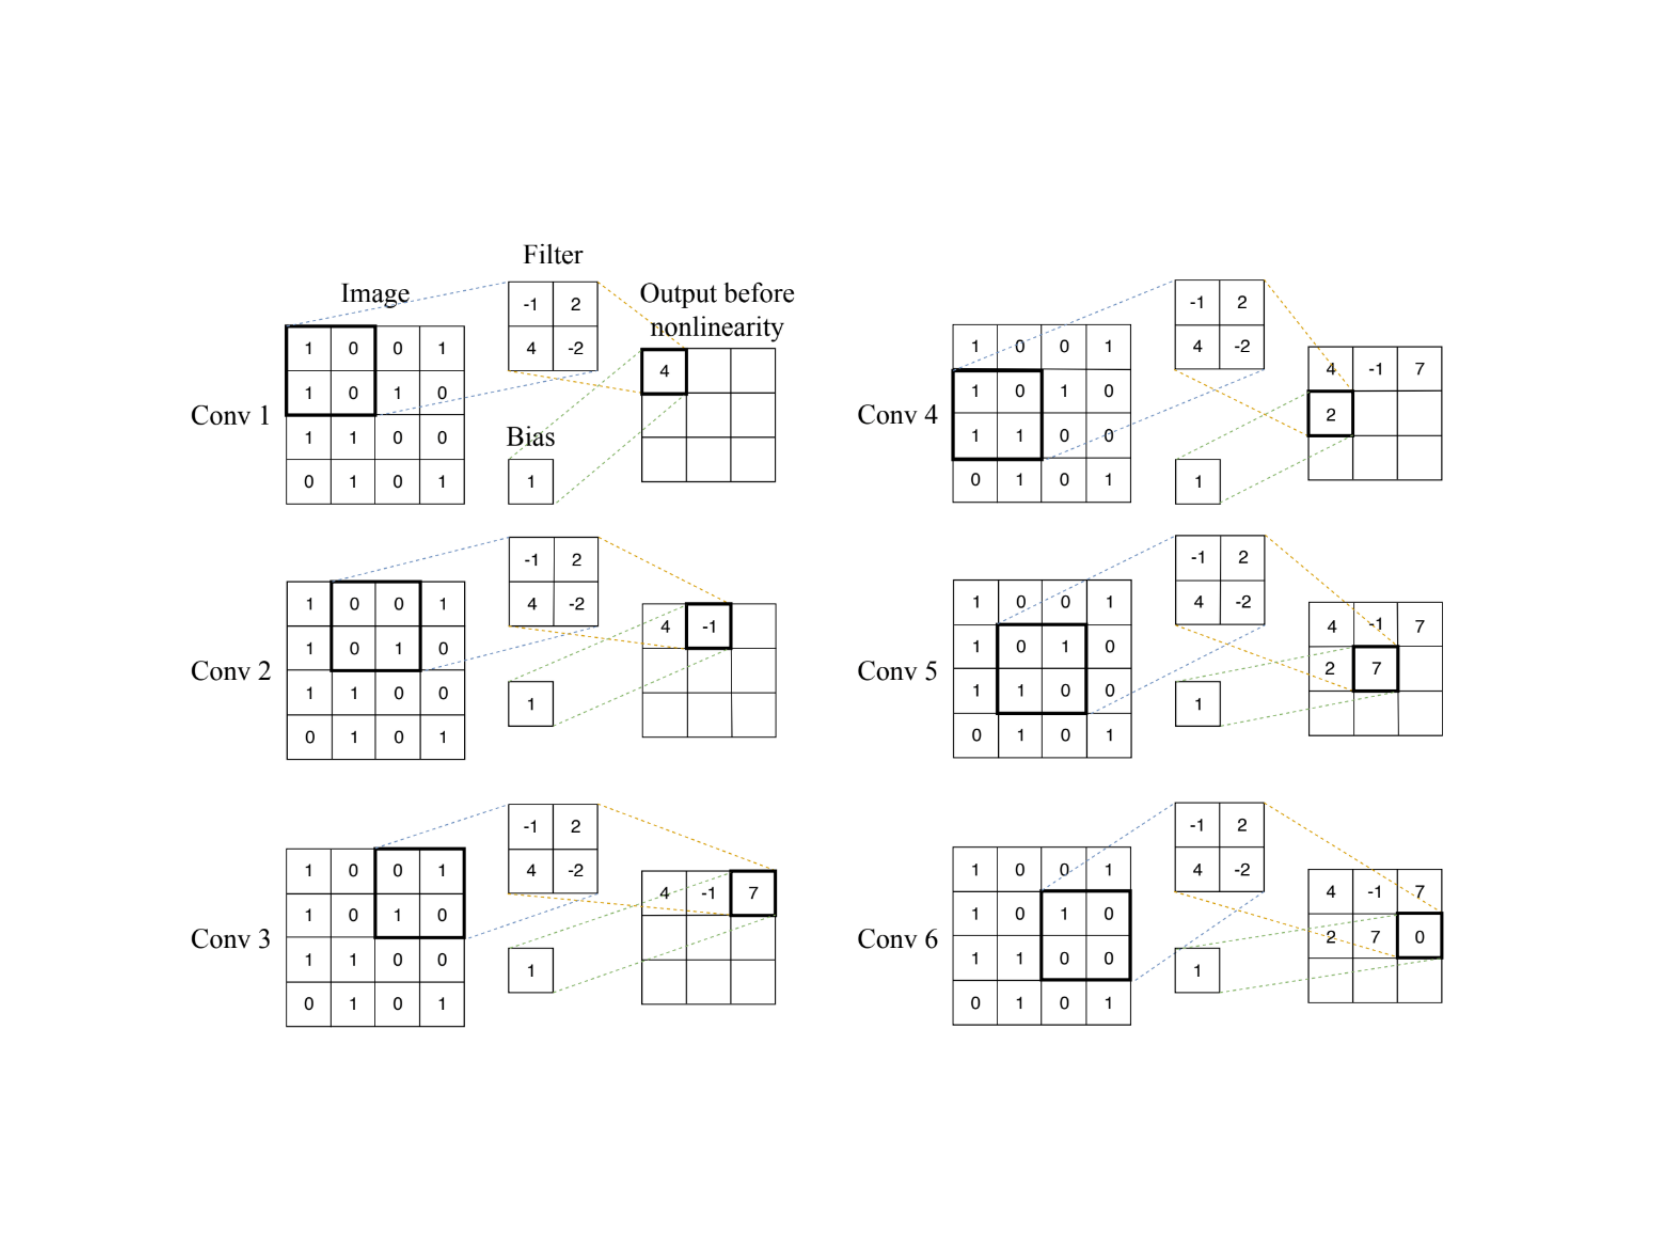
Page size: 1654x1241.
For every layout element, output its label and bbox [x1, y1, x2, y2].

picture [163, 225, 1490, 1044]
